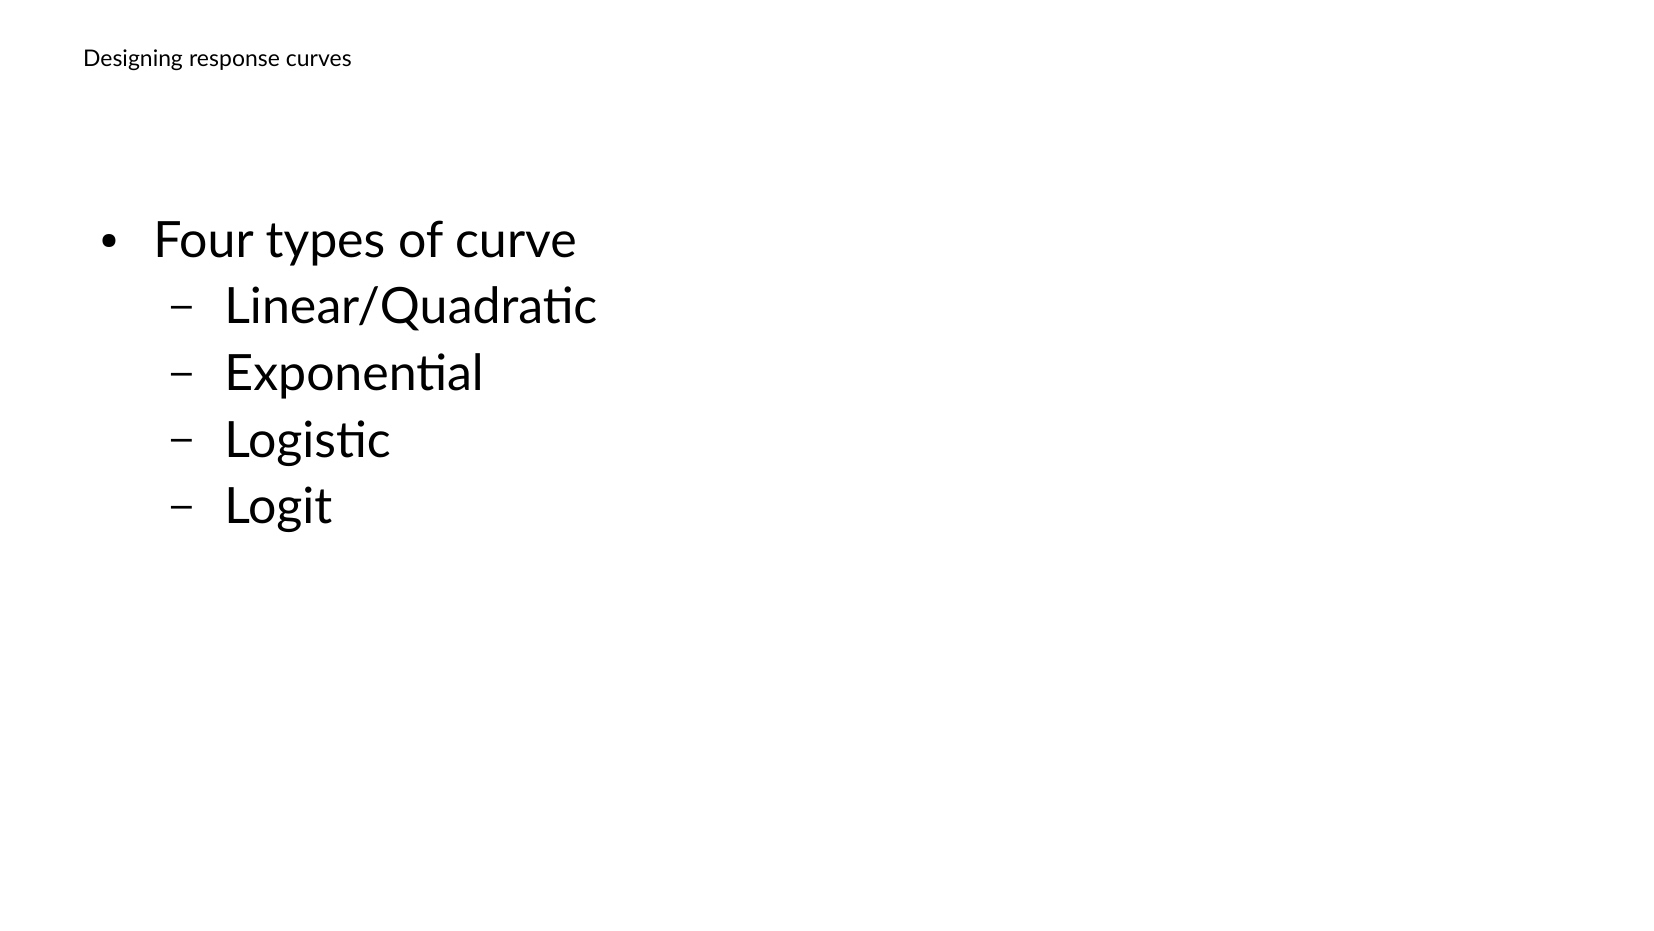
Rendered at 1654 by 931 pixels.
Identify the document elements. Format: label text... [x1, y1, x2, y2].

title Designing response curves [83, 0, 1571, 119]
list Four types of curve Linear/Quadratic Exponential Logistic Logit [82, 217, 1571, 839]
